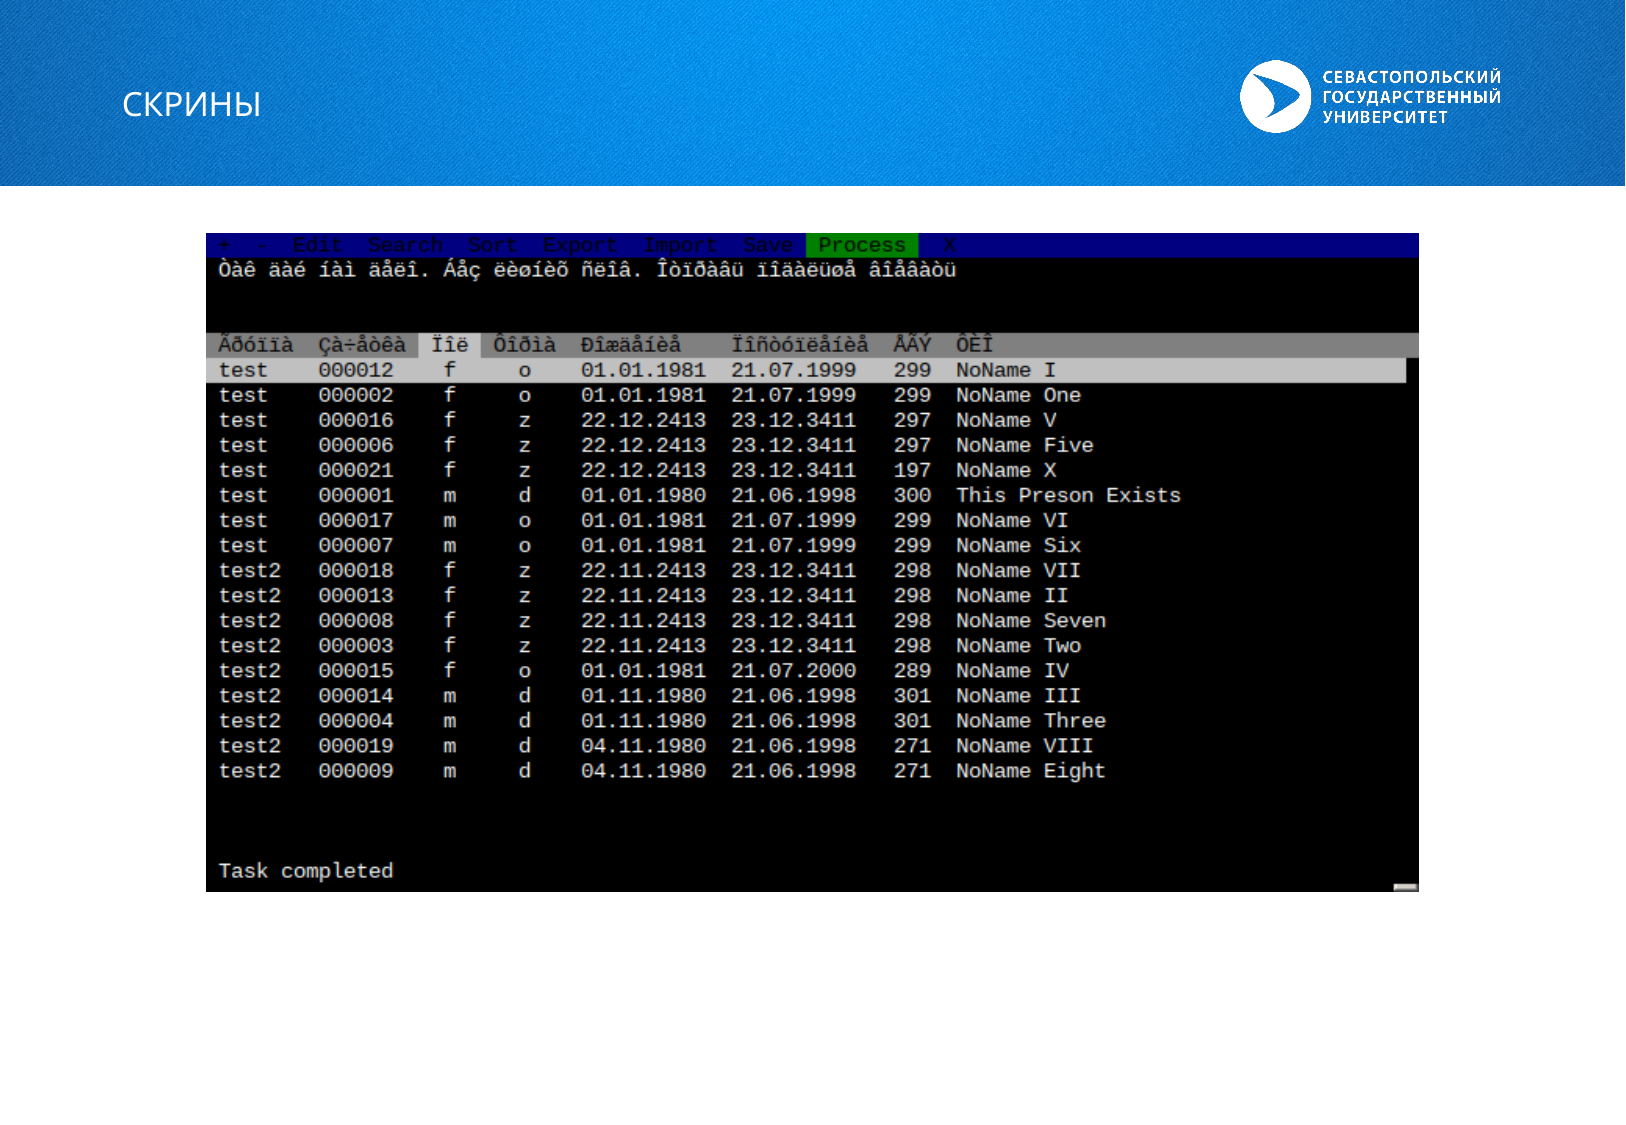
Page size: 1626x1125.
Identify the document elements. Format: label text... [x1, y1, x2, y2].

text_box СКРИНЫ [107, 80, 1012, 131]
picture [0, 0, 1625, 186]
picture [206, 233, 1419, 892]
